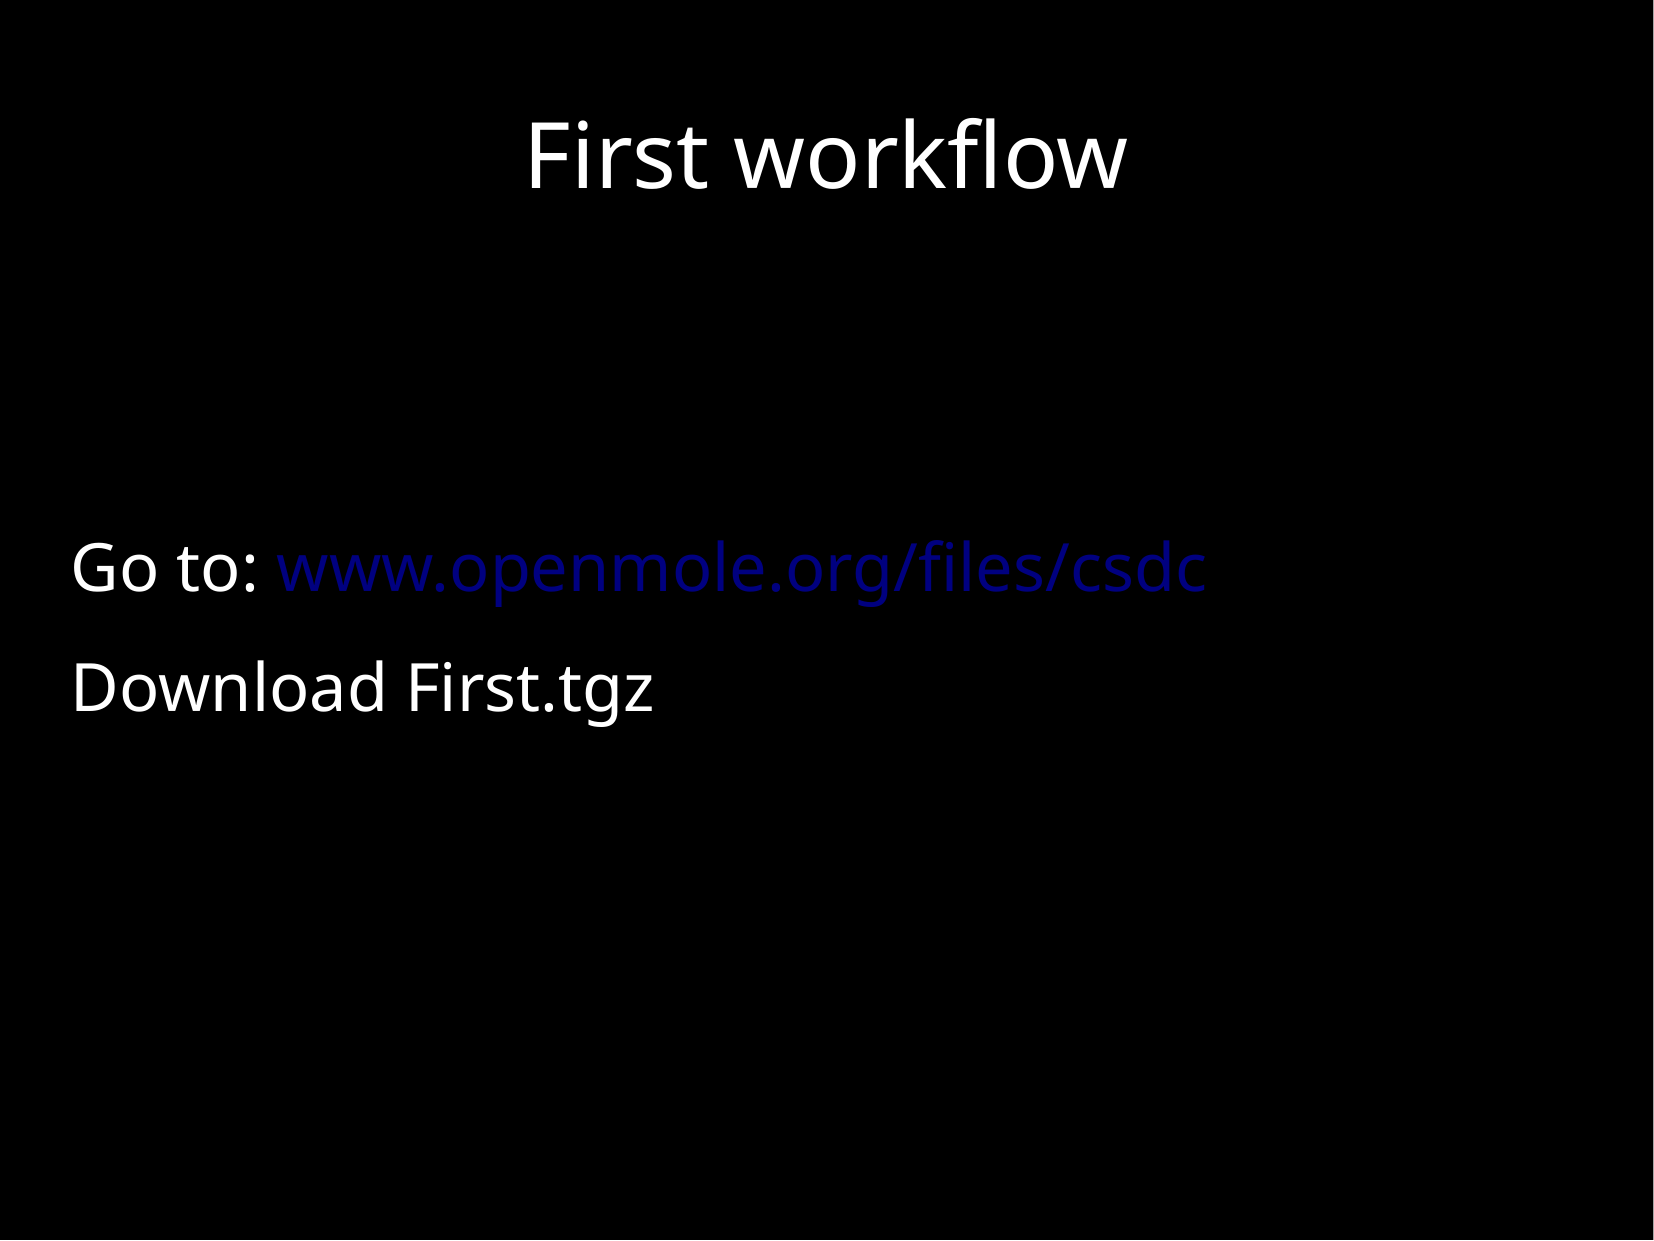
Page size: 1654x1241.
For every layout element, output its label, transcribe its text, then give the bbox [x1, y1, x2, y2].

title First workflow [82, 49, 1571, 257]
list Go to: www.openmole.org/files/csdc Download First.tgz [70, 519, 1560, 804]
